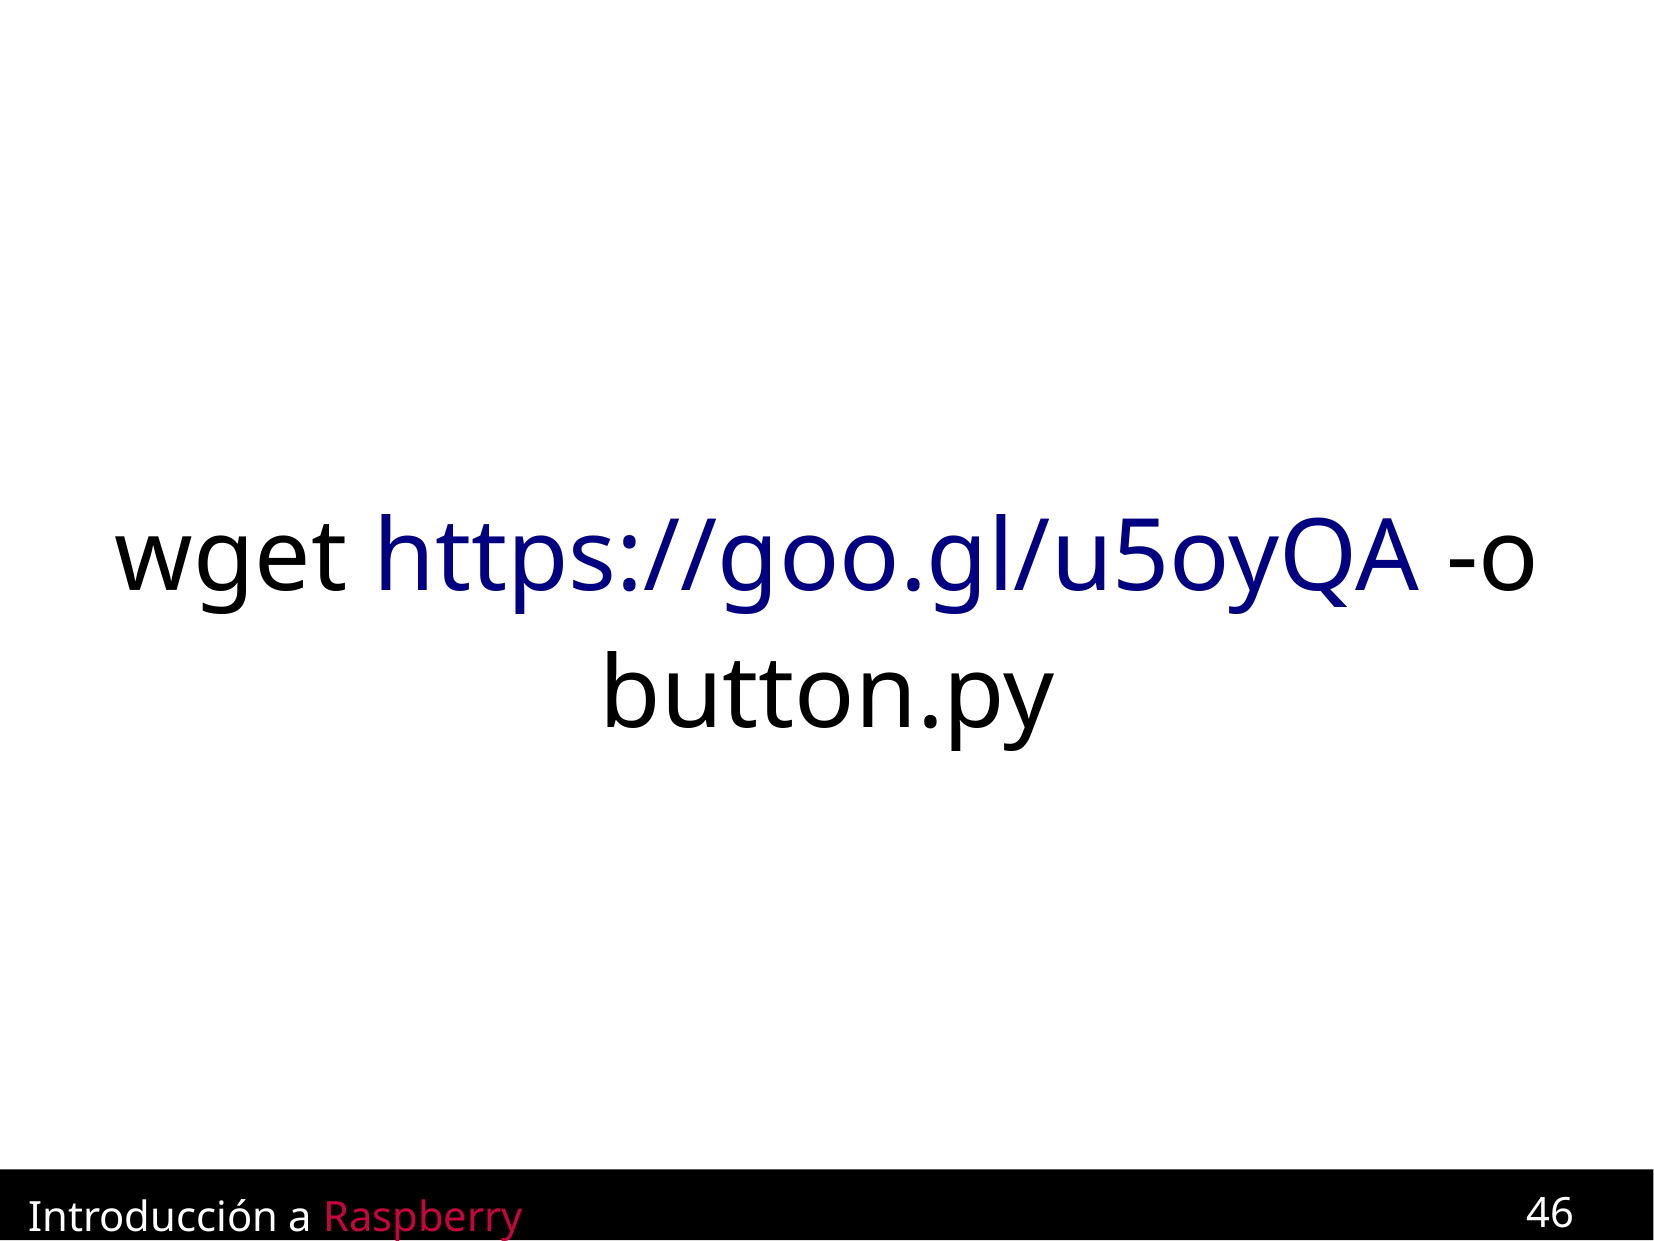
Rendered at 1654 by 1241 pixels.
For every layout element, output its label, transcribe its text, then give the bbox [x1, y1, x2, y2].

text_box <number> [1521, 1175, 1654, 1241]
text_box Introducción a Raspberry Pi [13, 1179, 556, 1241]
text_box [0, 0, 1654, 1241]
title wget https://goo.gl/u5oyQA -o button.py [82, 510, 1572, 730]
